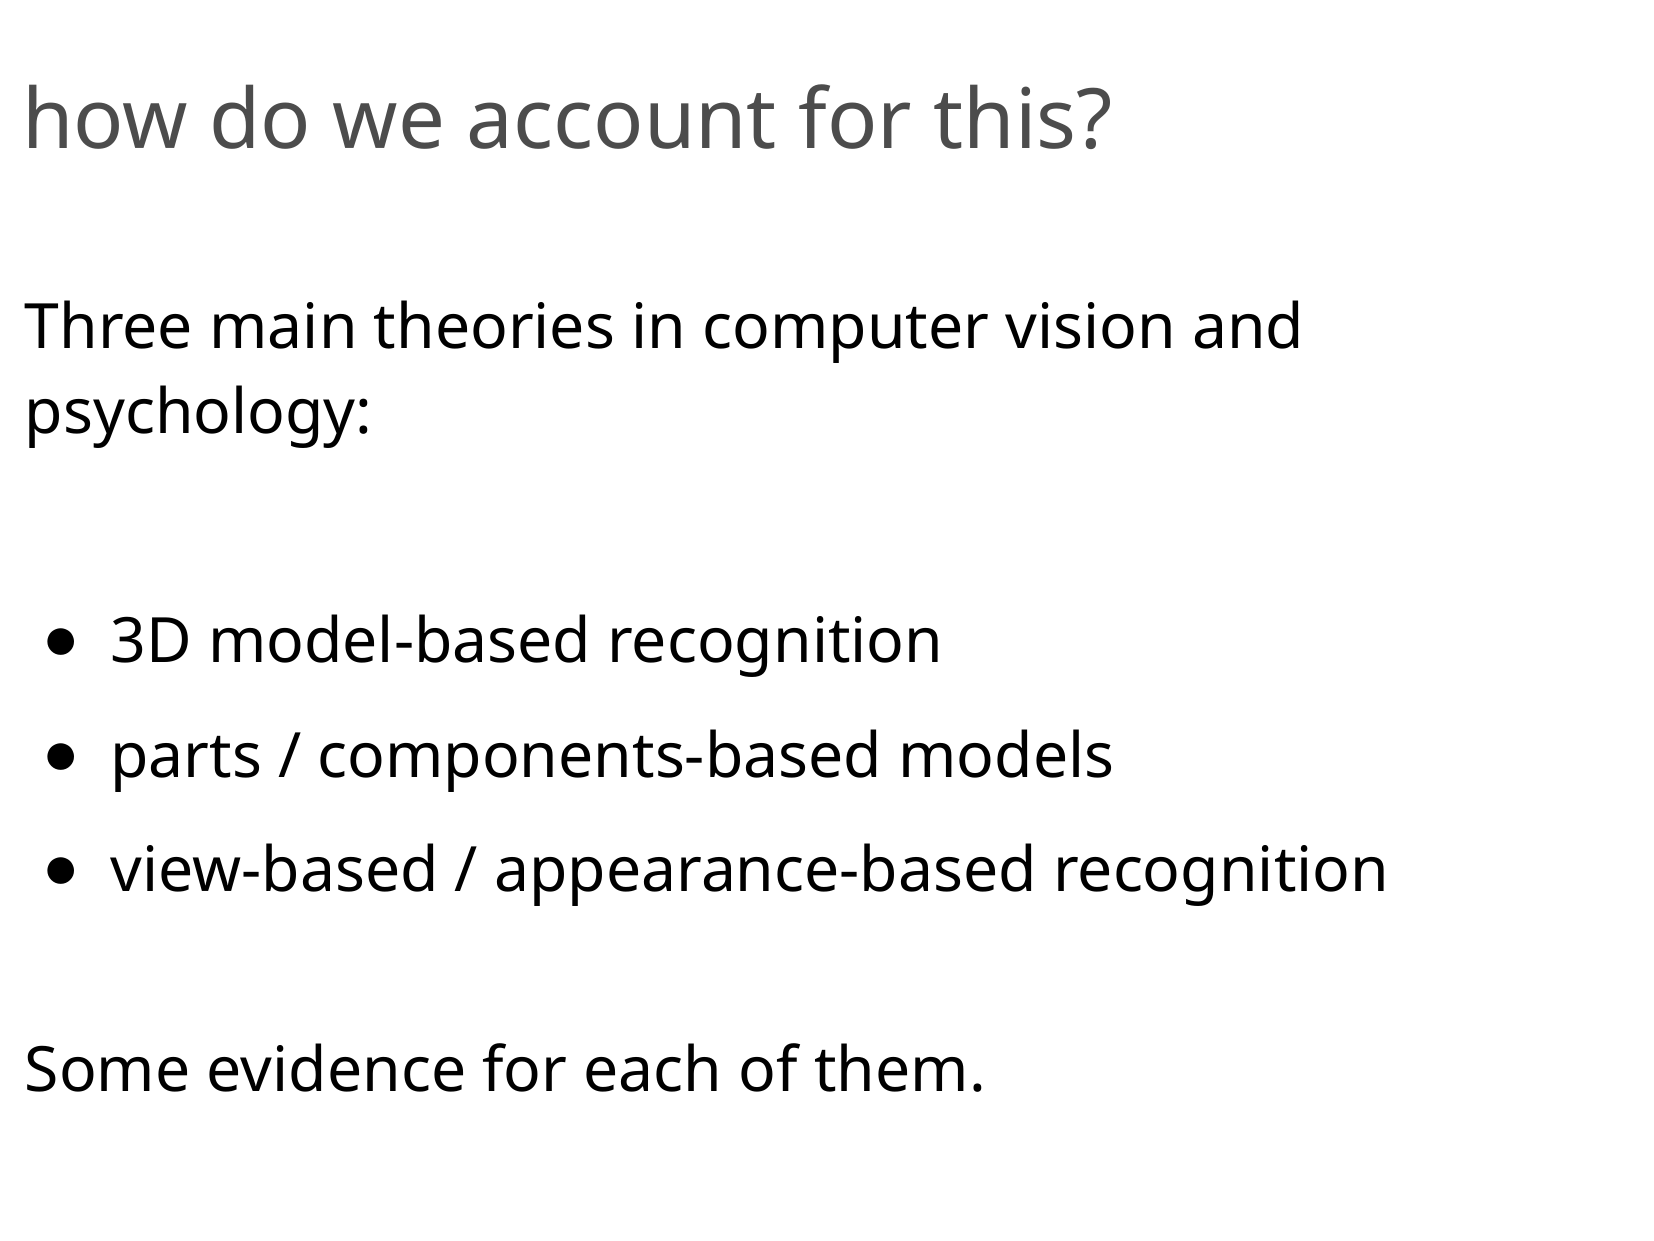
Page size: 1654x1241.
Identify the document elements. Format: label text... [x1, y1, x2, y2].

list Three main theories in computer vision and psychology: 3D model-based recognition parts / components-based models view-based / appearance-based recognition Some evidence for each of them. [25, 226, 1654, 1166]
title how do we account for this? [22, 19, 1654, 213]
